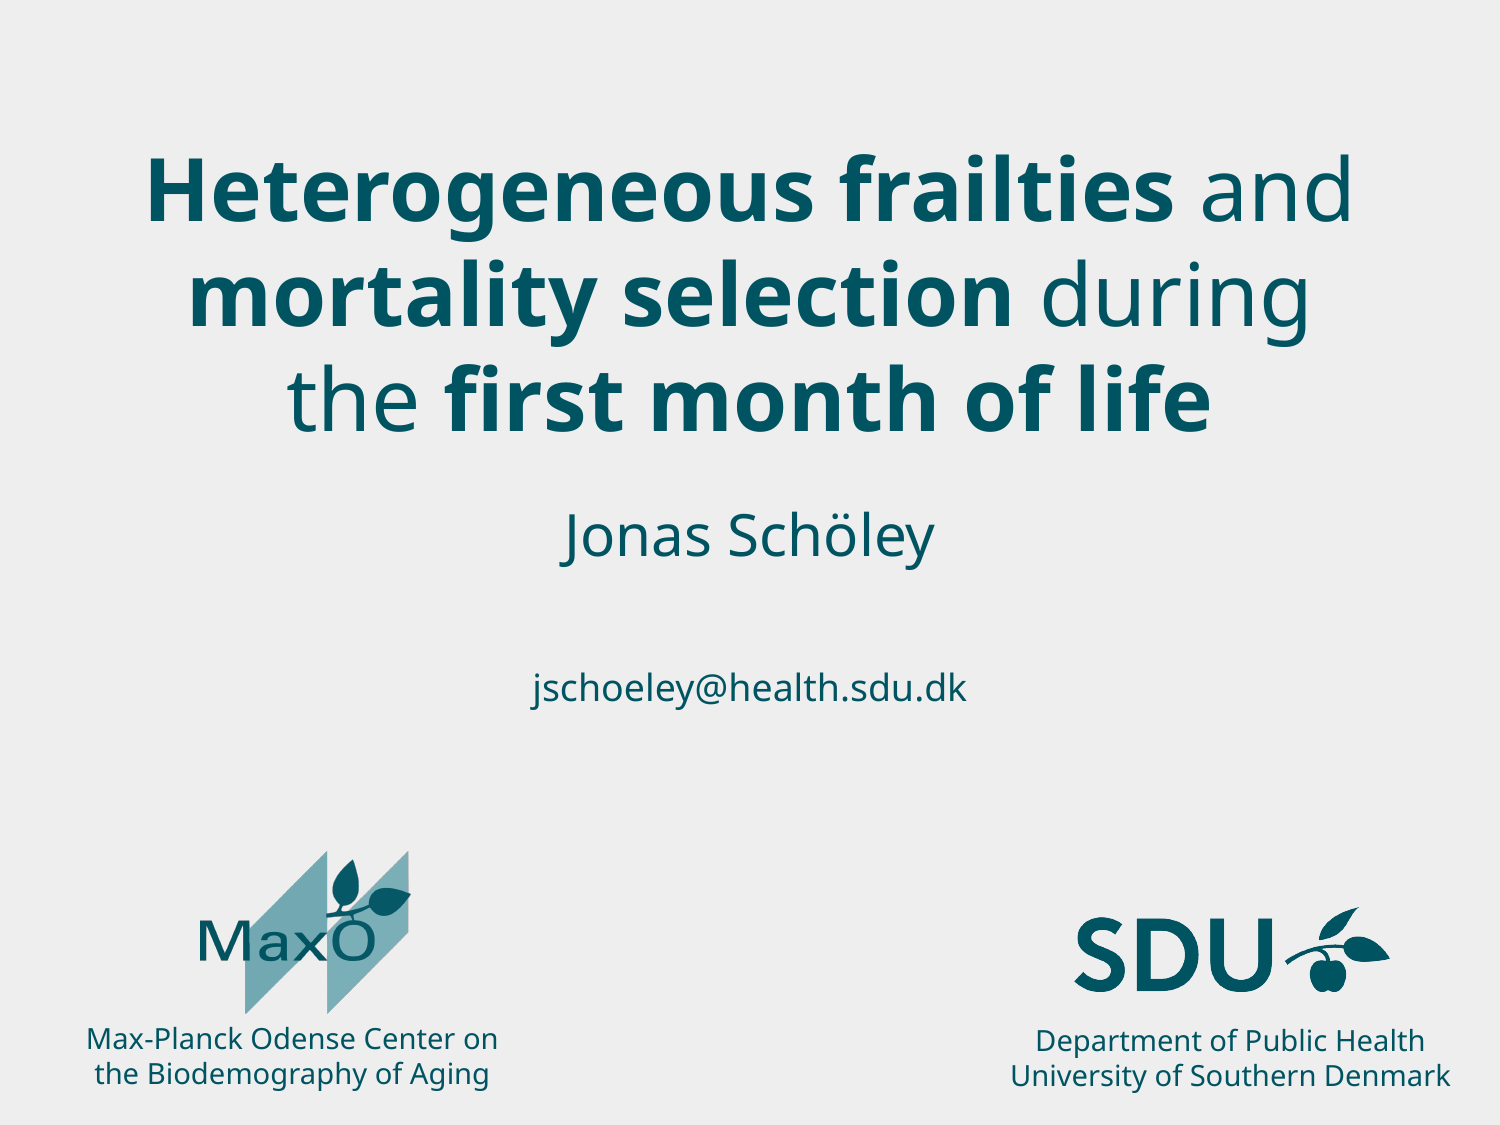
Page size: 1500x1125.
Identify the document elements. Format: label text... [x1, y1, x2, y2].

picture [200, 851, 411, 1014]
subtitle Jonas Schöley [51, 482, 1449, 656]
text_box jschoeley@health.sdu.dk [503, 631, 997, 742]
text_box Max-Planck Odense Center on the Biodemography of Aging [51, 1004, 534, 1090]
title Heterogeneous frailties and mortality selection during the first month of life [51, 239, 1449, 472]
text_box Department of Public Health University of Southern Denmark [961, 1007, 1500, 1125]
picture [1074, 907, 1390, 992]
